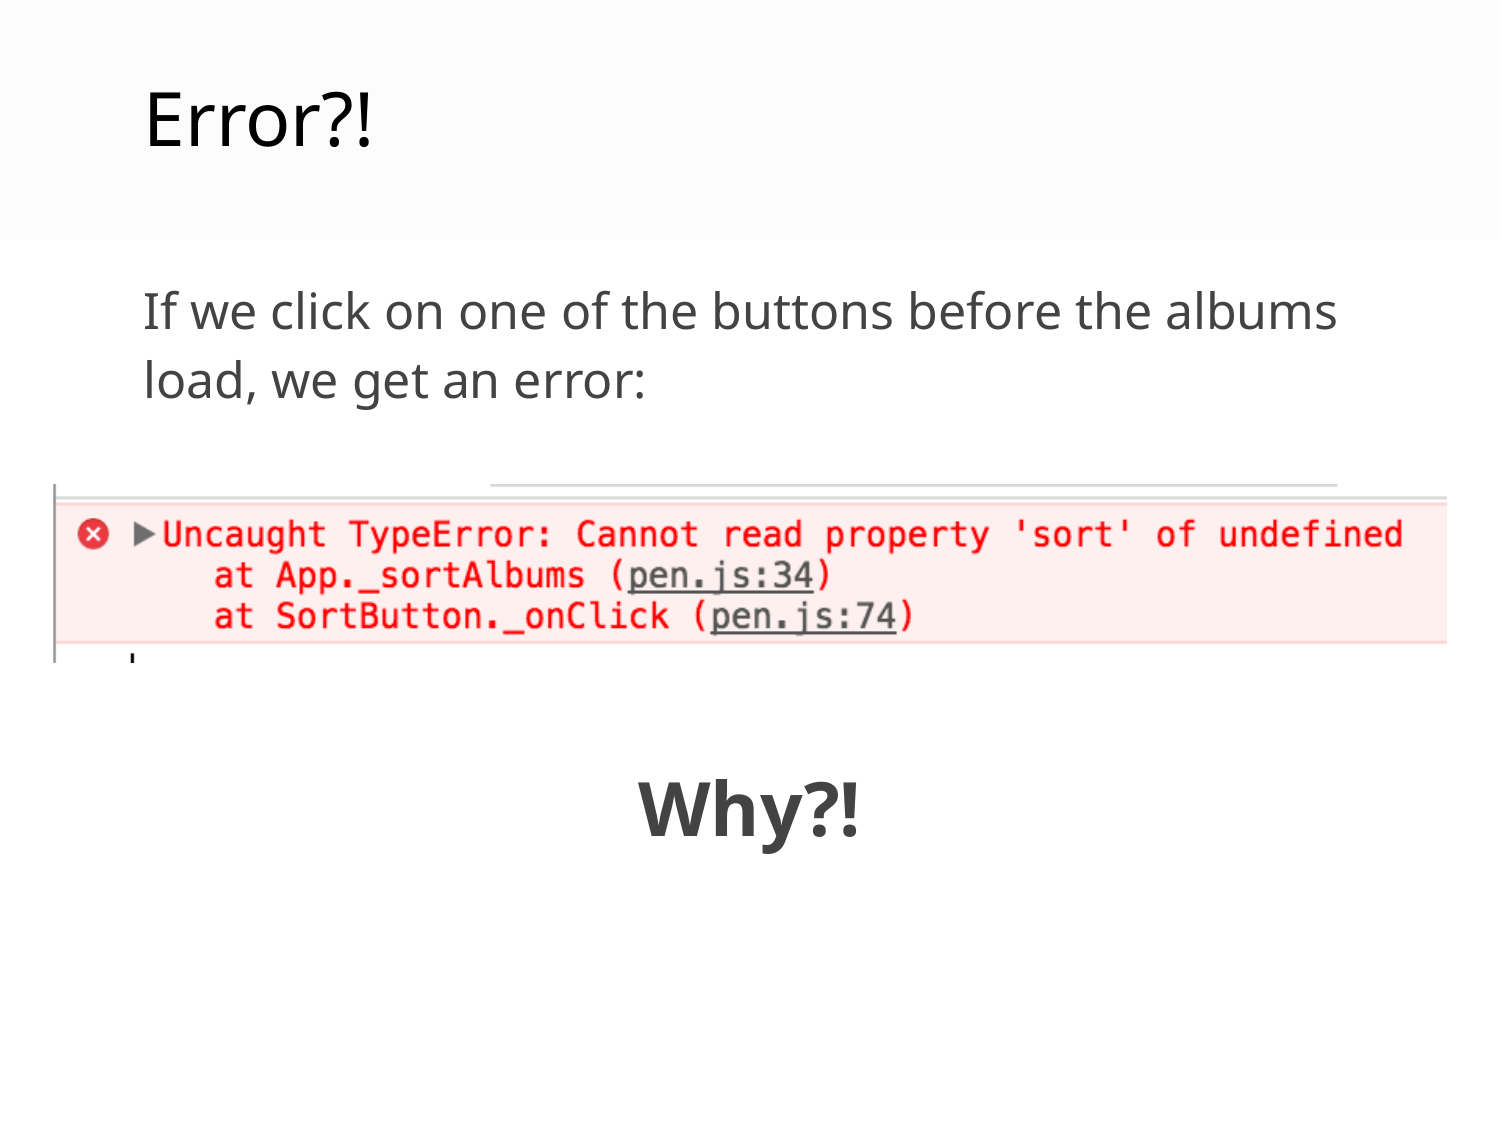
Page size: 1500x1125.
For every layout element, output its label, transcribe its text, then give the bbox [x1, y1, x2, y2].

list Why?! [128, 733, 1372, 891]
picture [53, 484, 1447, 663]
list If we click on one of the buttons before the albums load, we get an error: [128, 255, 1372, 413]
title Error?! [128, 56, 1372, 183]
